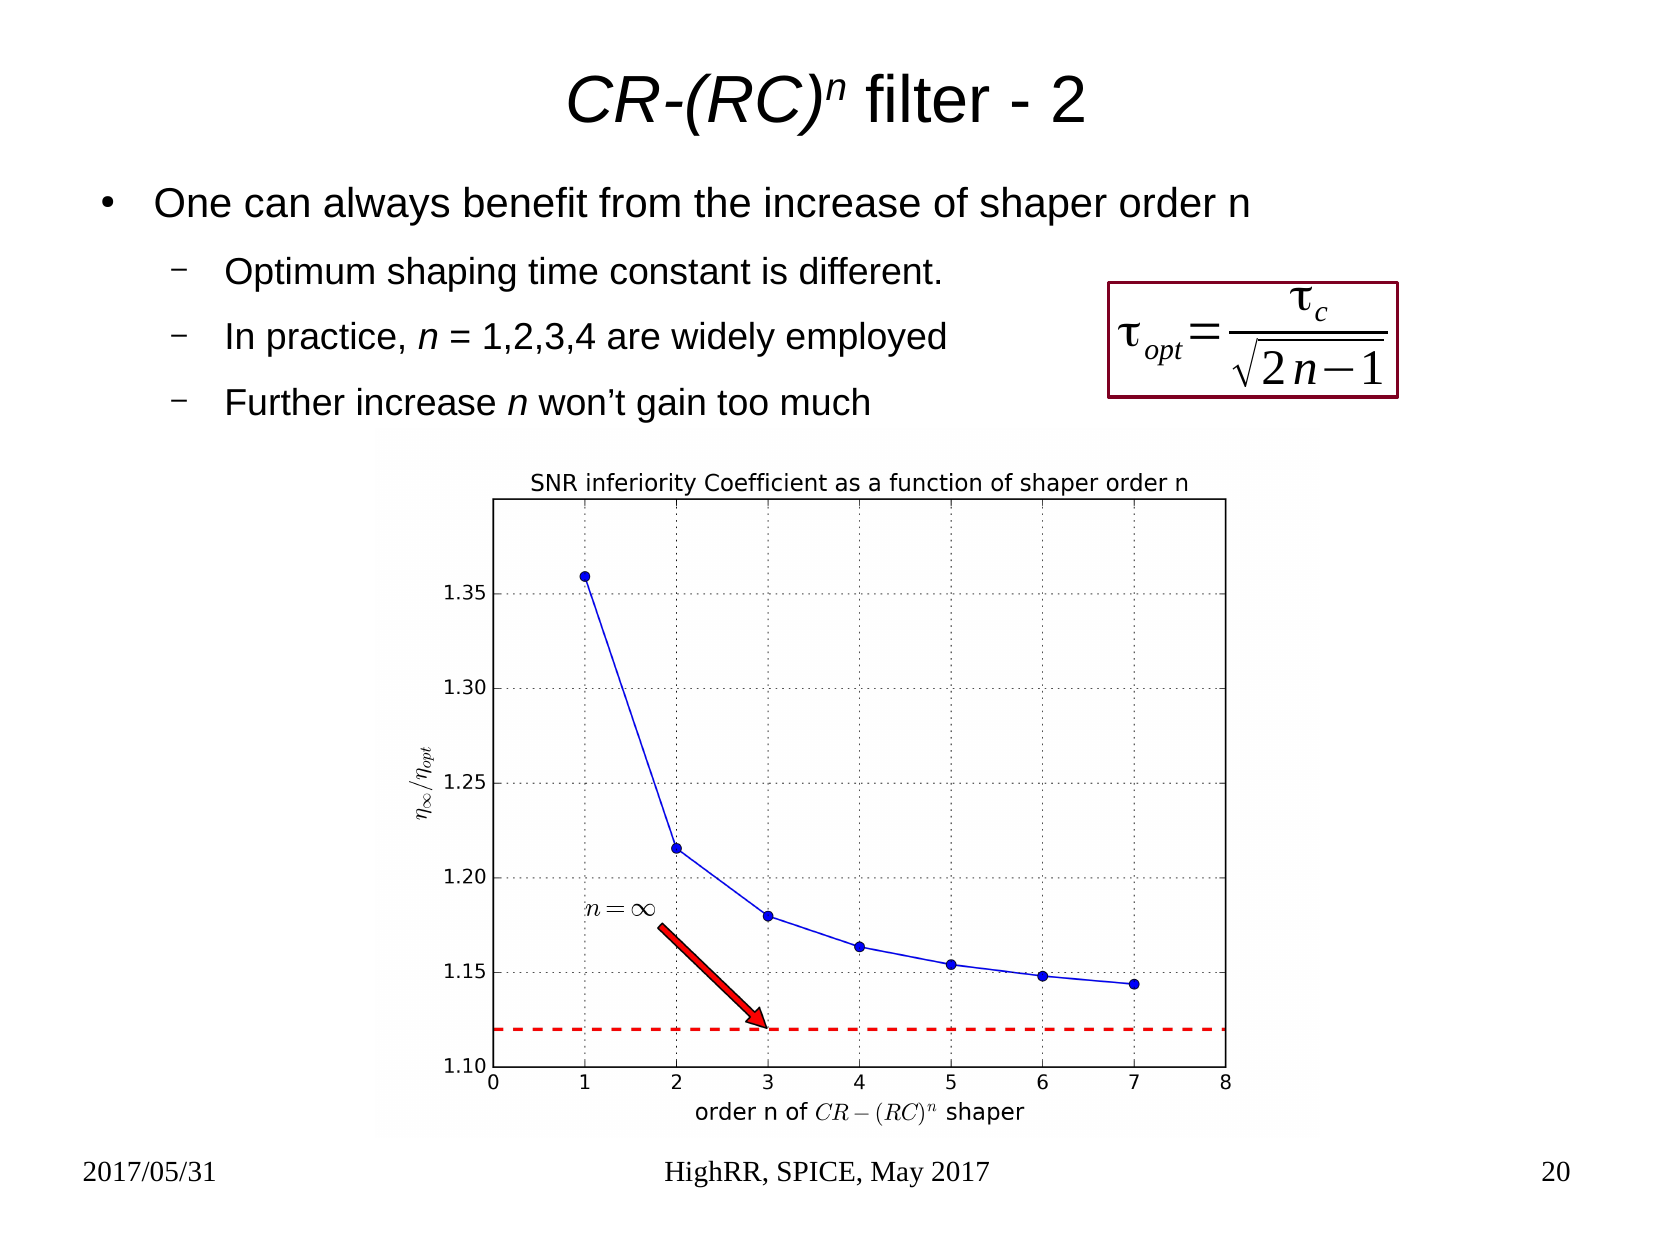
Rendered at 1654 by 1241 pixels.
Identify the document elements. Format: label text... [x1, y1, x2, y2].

picture [375, 428, 1320, 1138]
chart [1110, 284, 1396, 396]
list One can always benefit from the increase of shaper order n Optimum shaping time constant is different. In practice, n = 1,2,3,4 are widely employed Further increase n won’t gain too much [82, 180, 1571, 1141]
title CR-(RC)n filter - 2 [82, 49, 1571, 151]
